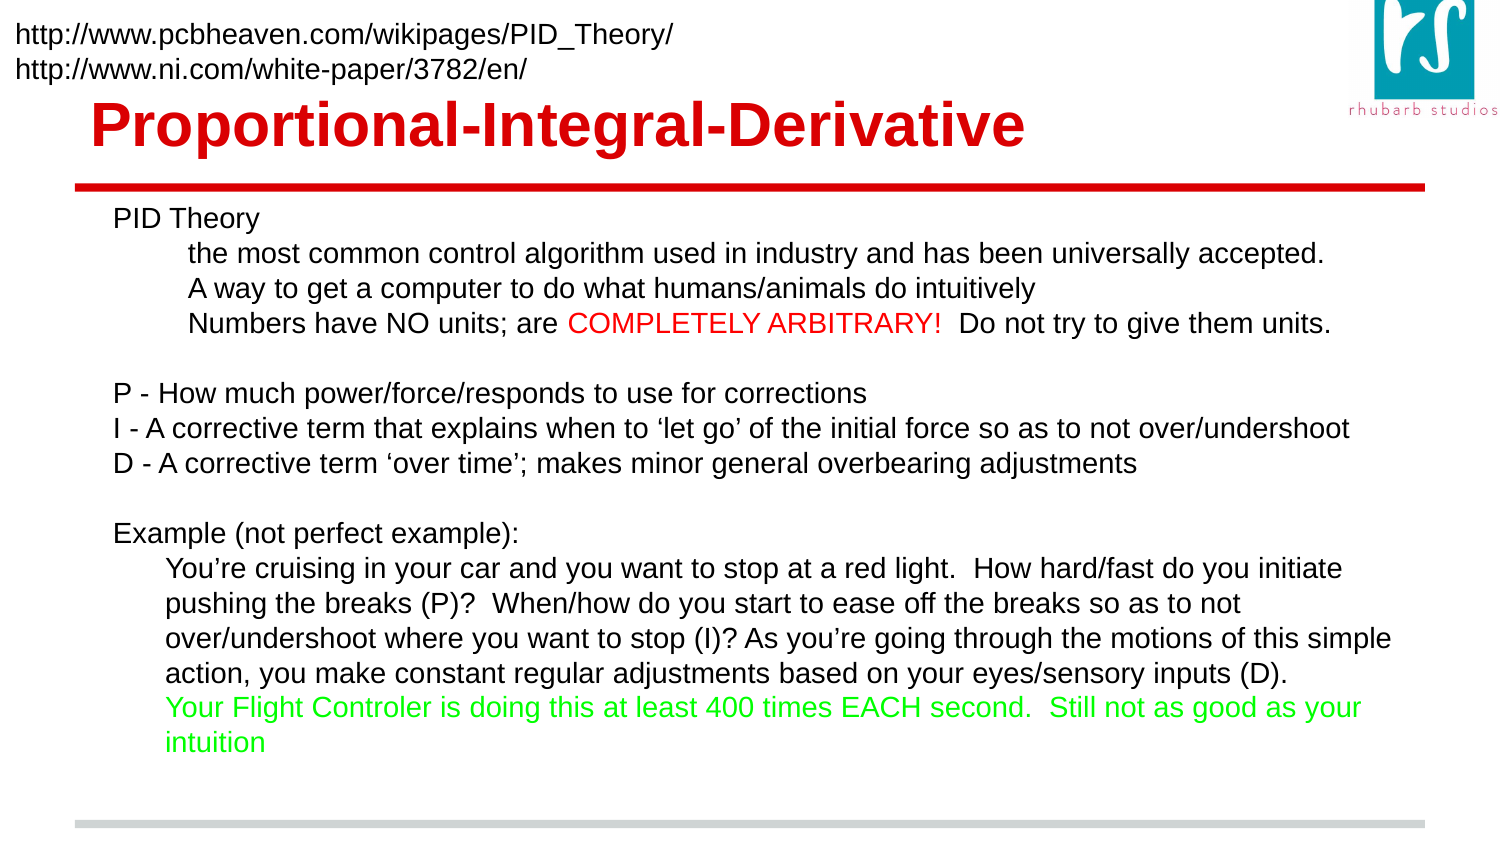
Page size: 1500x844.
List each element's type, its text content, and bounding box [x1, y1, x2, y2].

picture [1348, 0, 1500, 118]
text_box http://www.pcbheaven.com/wikipages/PID_Theory/ http://www.ni.com/white-paper/3782/en/ [0, 0, 704, 82]
list PID Theory the most common control algorithm used in industry and has been universally accepted. A way to get a computer to do what humans/animals do intuitively Numbers have NO units; are COMPLETELY ARBITRARY! Do not try to give them units. P - How much power/force/responds to use for corrections I - A corrective term that explains when to ‘let go’ of the initial force so as to not over/undershoot D - A corrective term ‘over time’; makes minor general overbearing adjustments Example (not perfect example): You’re cruising in your car and you want to stop at a red light. How hard/fast do you initiate pushing the breaks (P)? When/how do you start to ease off the breaks so as to not over/undershoot where you want to stop (I)? As you’re going through the motions of this simple action, you make constant regular adjustments based on your eyes/sensory inputs (D). Your Flight Controler is doing this at least 400 times EACH second. Still not as good as your intuition [75, 184, 1450, 796]
title Proportional-Integral-Derivative [75, 33, 1425, 175]
